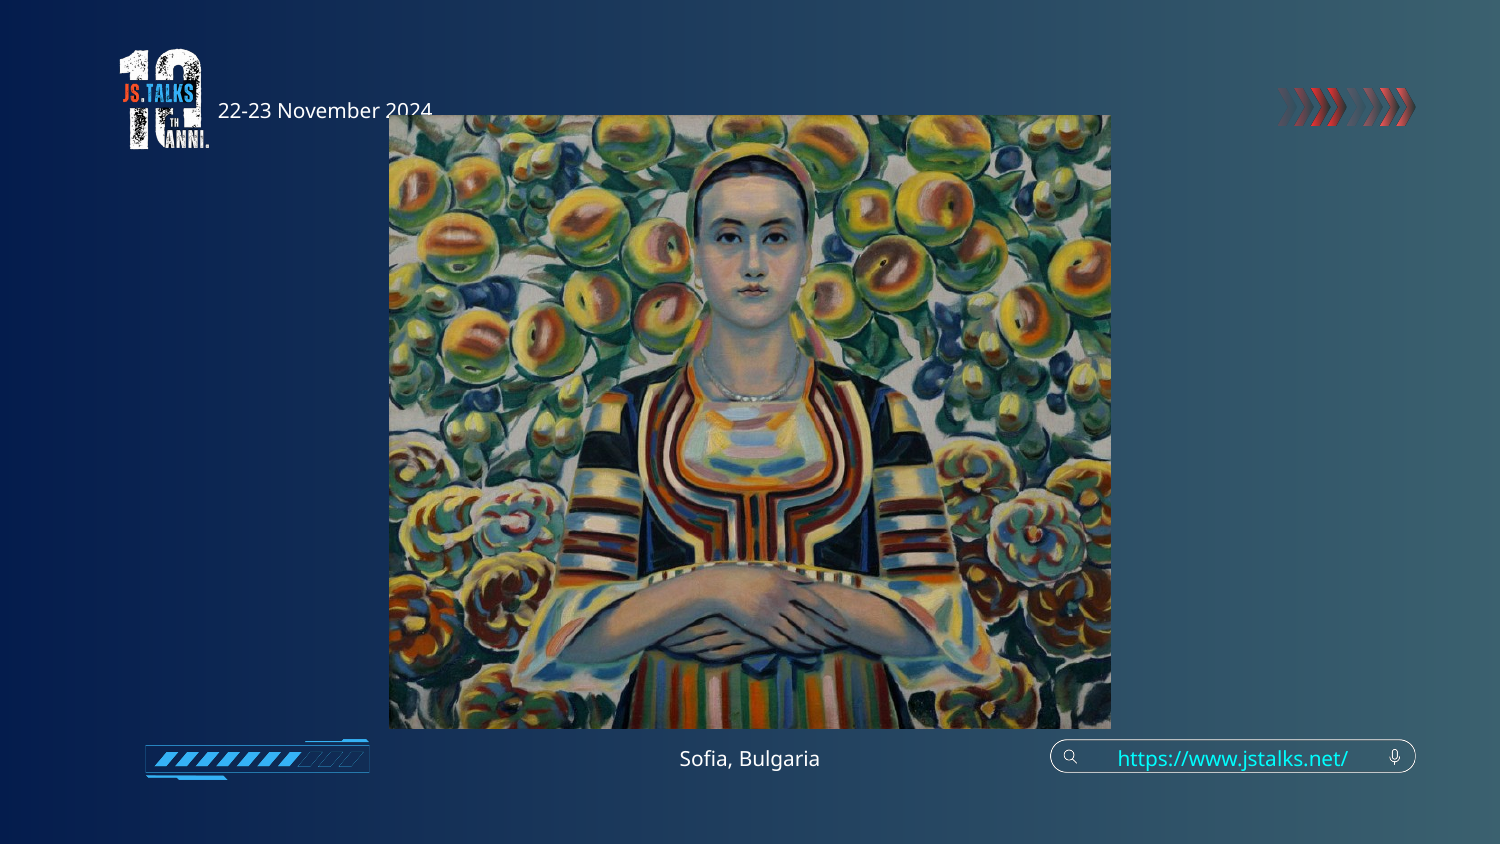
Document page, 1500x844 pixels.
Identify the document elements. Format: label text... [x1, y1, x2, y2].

text_box [145, 739, 370, 780]
text_box [1277, 88, 1416, 126]
text_box [65, 0, 258, 231]
picture [389, 115, 1111, 729]
text_box https://www.jstalks.net/ [1103, 744, 1362, 772]
text_box [1050, 739, 1416, 773]
text_box Sofia, Bulgaria [654, 744, 846, 772]
text_box 22-23 November 2024 [217, 95, 507, 123]
